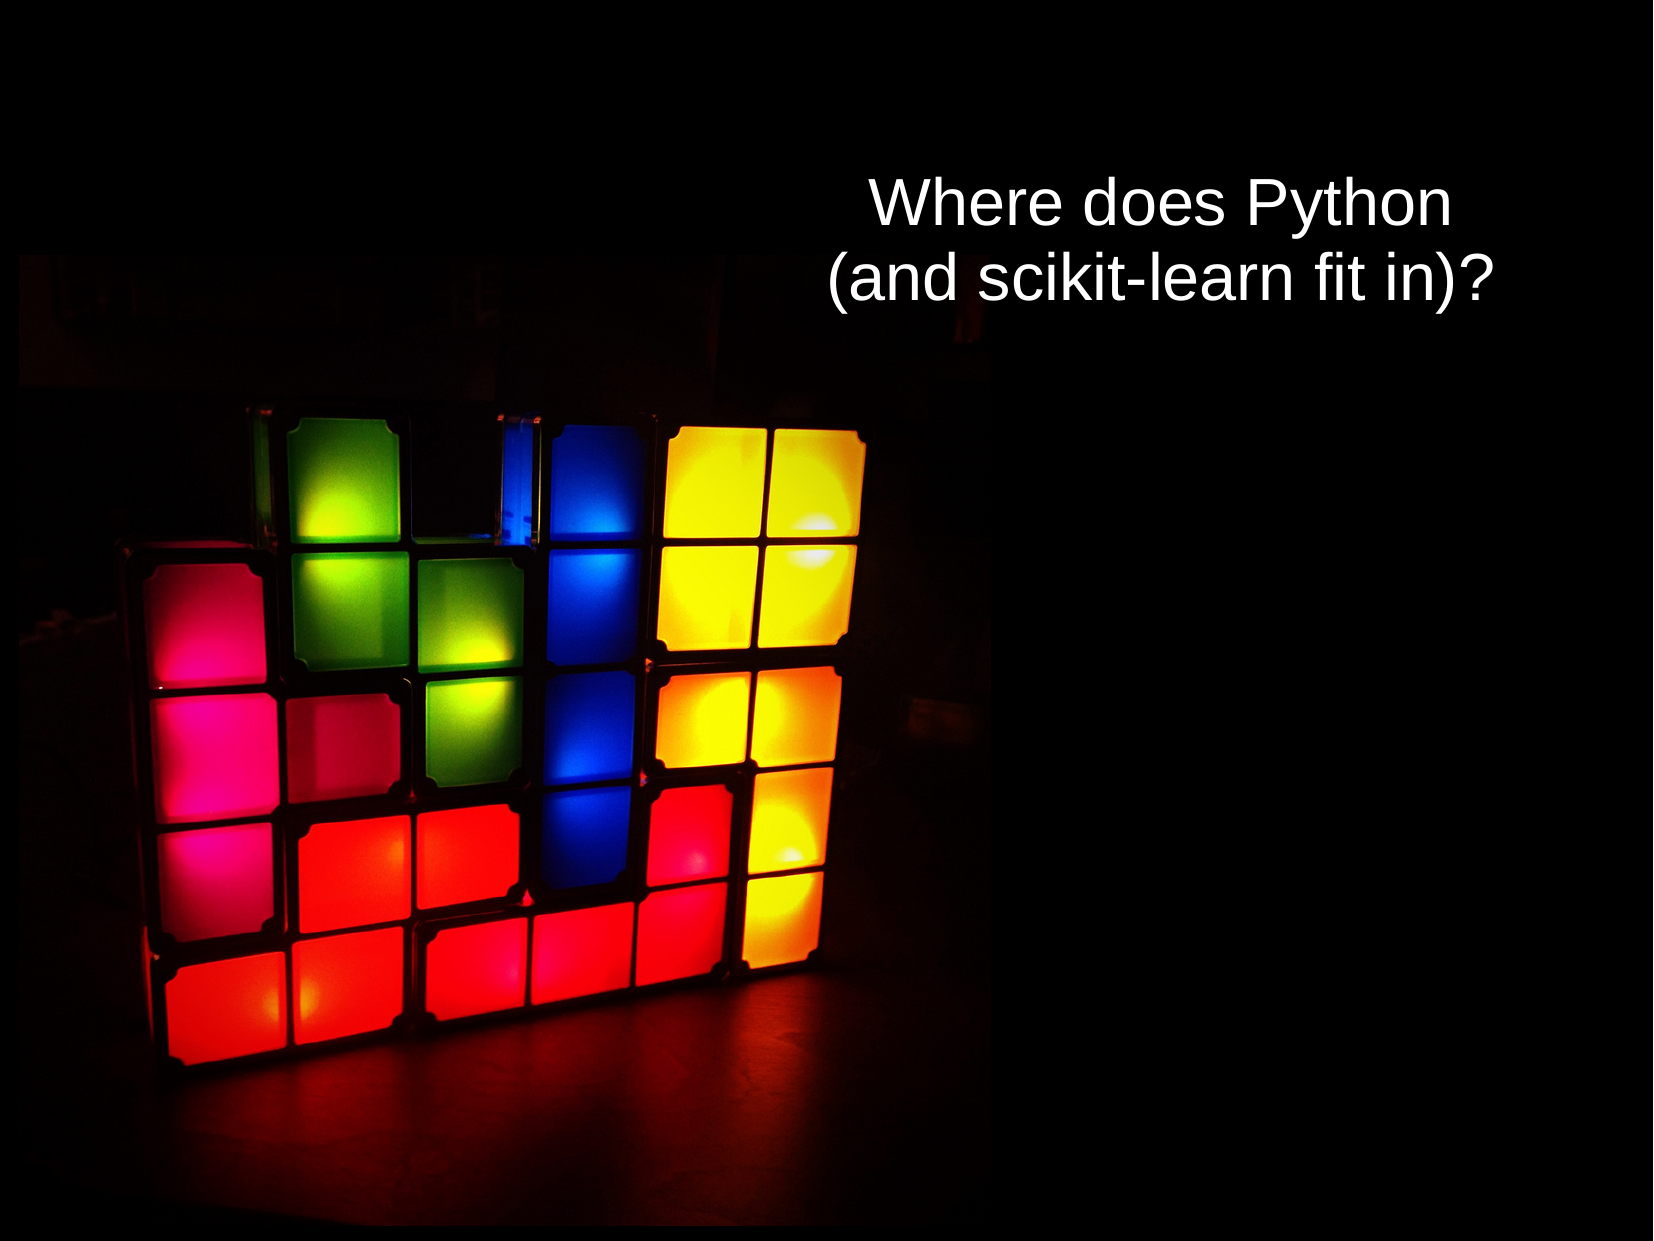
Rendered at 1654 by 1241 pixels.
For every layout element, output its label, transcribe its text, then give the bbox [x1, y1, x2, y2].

picture [19, 255, 991, 1226]
text_box Where does Python (and scikit-learn fit in)? [417, 0, 1653, 721]
